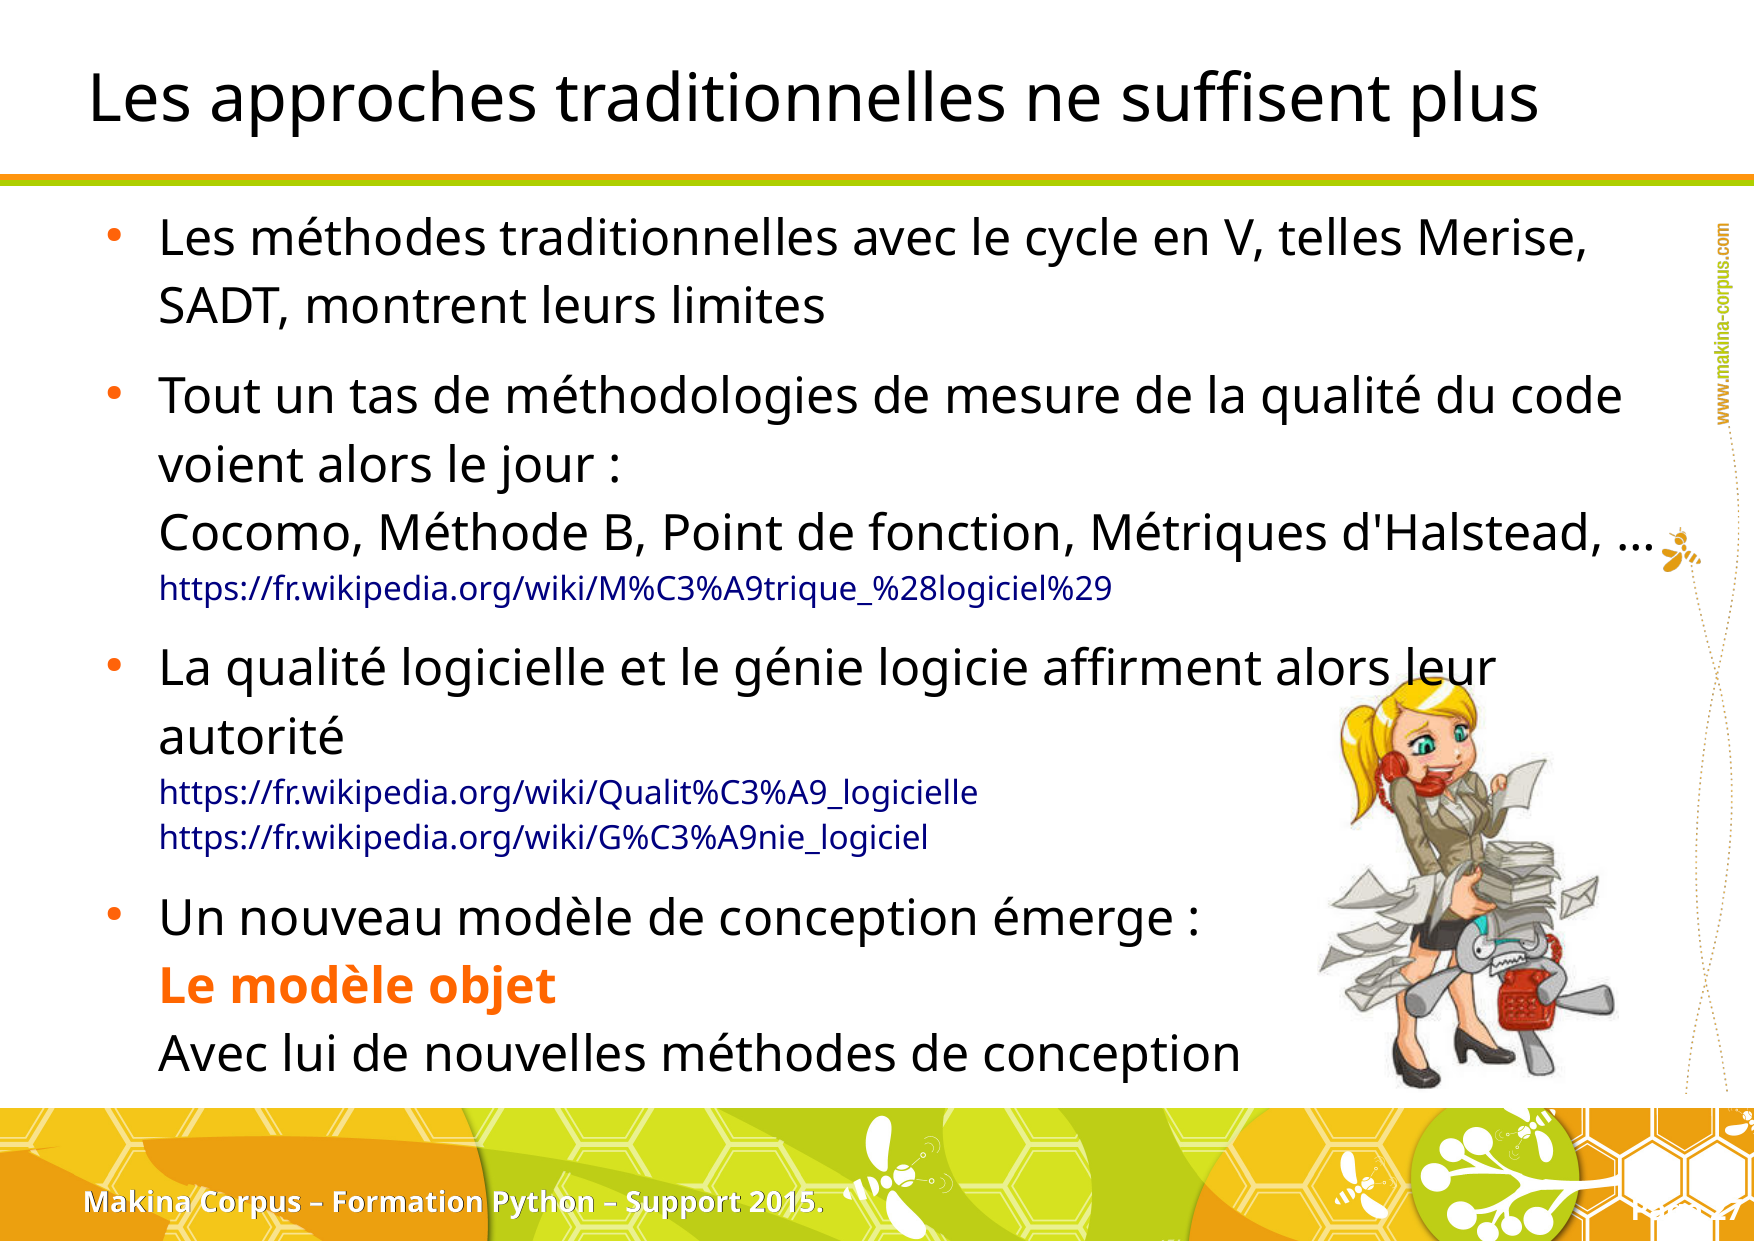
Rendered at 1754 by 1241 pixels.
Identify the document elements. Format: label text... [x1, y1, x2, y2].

picture [1317, 921, 1619, 1094]
picture [0, 1108, 1754, 1241]
title Les approches traditionnelles ne suffisent plus [87, 31, 1667, 160]
picture [1639, 203, 1754, 1093]
list Les méthodes traditionnelles avec le cycle en V, telles Merise, SADT, montrent leurs limites Tout un tas de méthodologies de mesure de la qualité du code voient alors le jour : Cocomo, Méthode B, Point de fonction, Métriques d'Halstead, … https://fr.wikipedia.org/wiki/M%C3%A9trique_%28logiciel%29 La qualité logicielle et le génie logicie affirment alors leur autorité https://fr.wikipedia.org/wiki/Qualit%C3%A9_logicielle https://fr.wikipedia.org/wiki/G%C3%A9nie_logiciel Un nouveau modèle de conception émerge : Le modèle objet Avec lui de nouvelles méthodes de conception [87, 201, 1667, 921]
